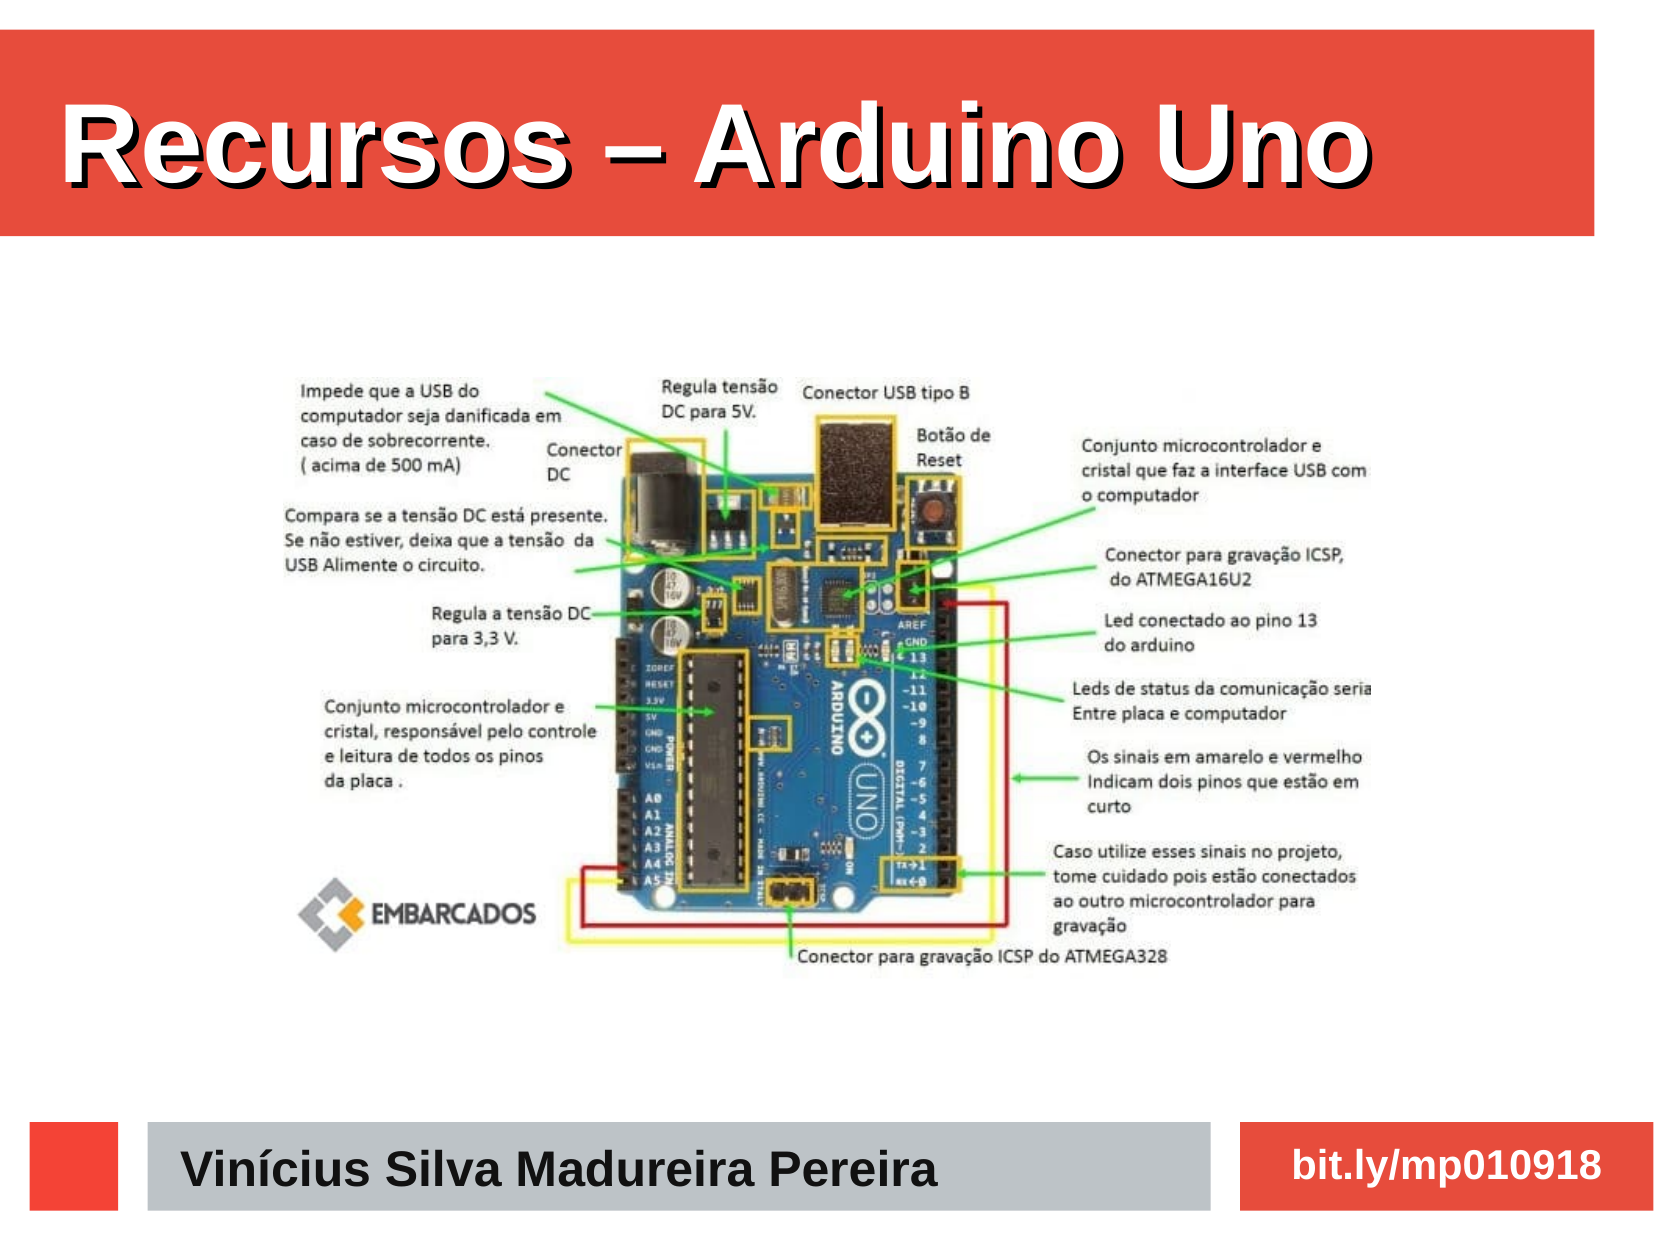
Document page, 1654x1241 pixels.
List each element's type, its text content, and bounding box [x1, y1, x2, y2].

text_box Vinícius Silva Madureira Pereira [165, 1133, 1170, 1205]
text_box bit.ly/mp010918 [1228, 1133, 1654, 1205]
picture [283, 377, 1371, 991]
title Recursos – Arduino Uno [59, 59, 1595, 207]
